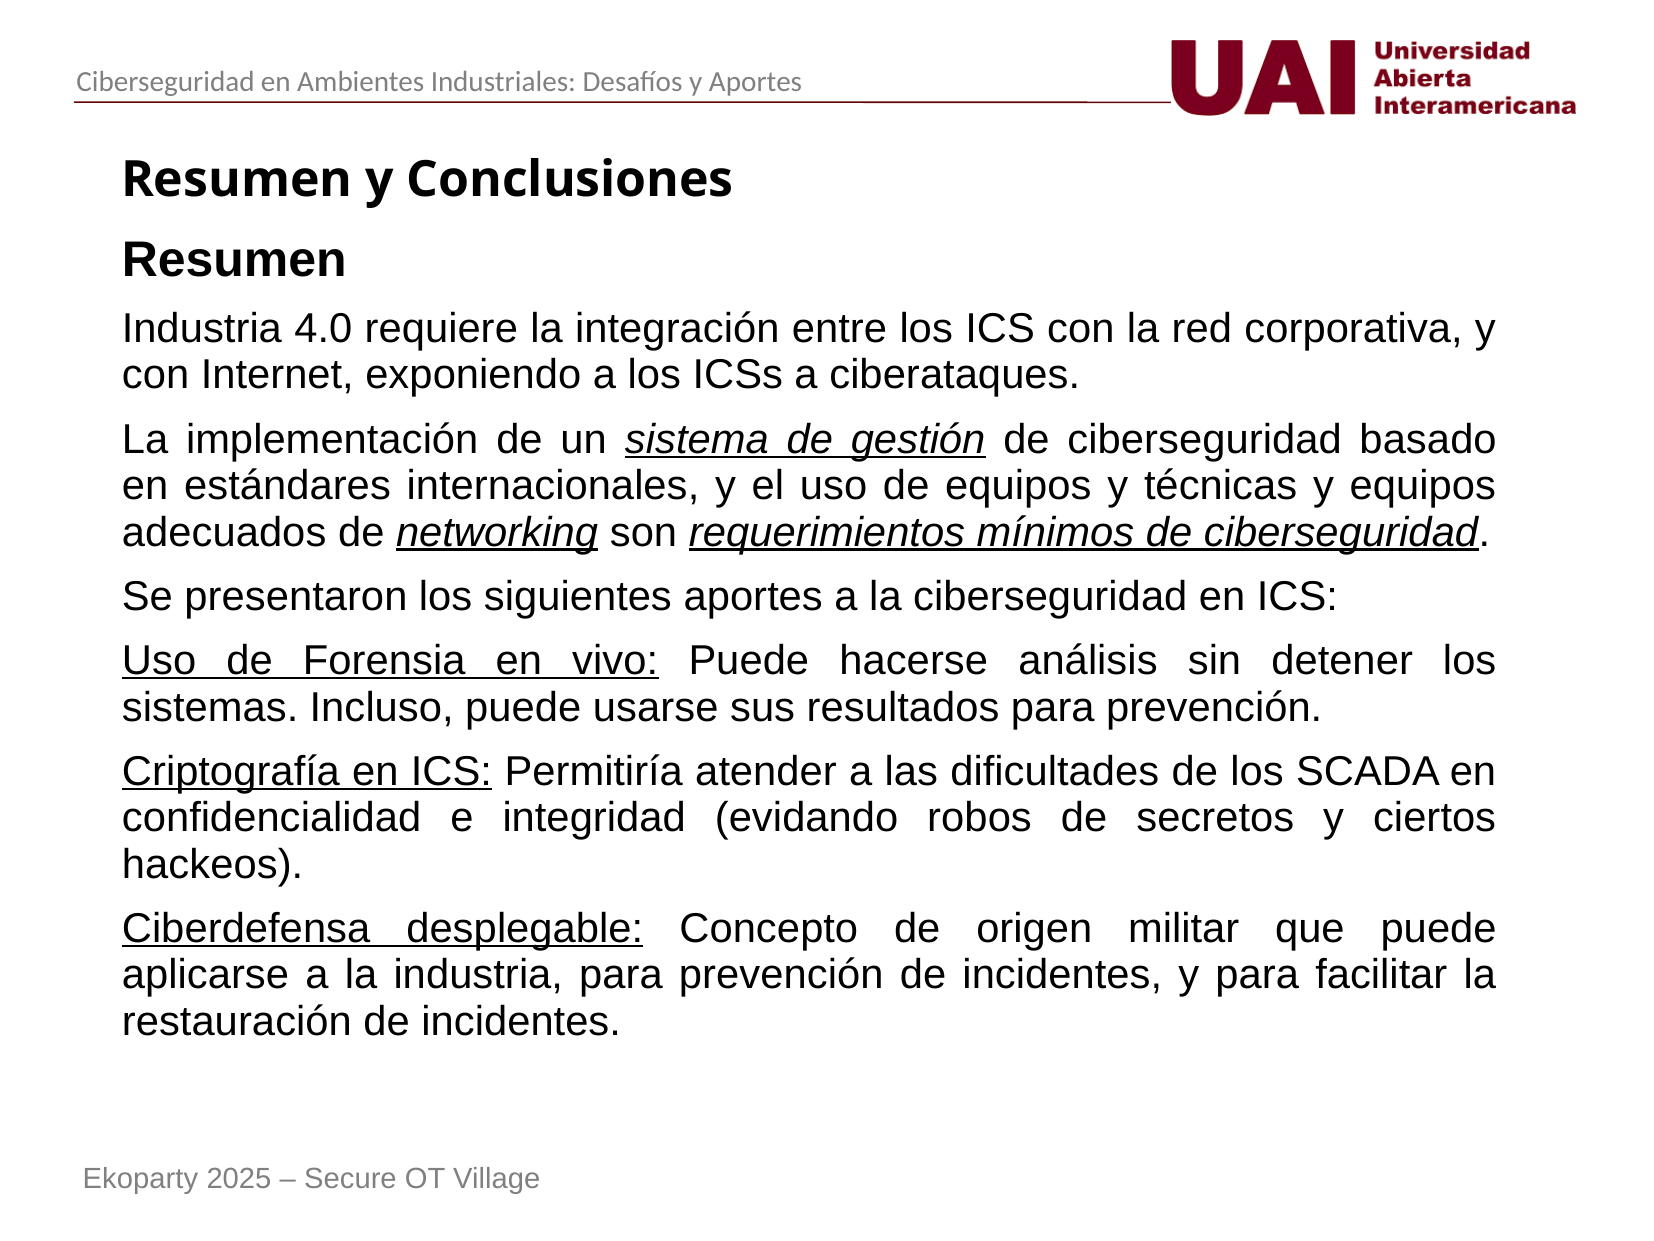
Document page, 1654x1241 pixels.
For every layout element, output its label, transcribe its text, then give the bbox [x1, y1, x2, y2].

picture [1171, 40, 1577, 116]
text_box Resumen Industria 4.0 requiere la integración entre los ICS con la red corporativa, y con Internet, exponiendo a los ICSs a ciberataques. La implementación de un sistema de gestión de ciberseguridad basado en estándares internacionales, y el uso de equipos y técnicas y equipos adecuados de networking son requerimientos mínimos de ciberseguridad. Se presentaron los siguientes aportes a la ciberseguridad en ICS: Uso de Forensia en vivo: Puede hacerse análisis sin detener los sistemas. Incluso, puede usarse sus resultados para prevención. Criptografía en ICS: Permitiría atender a las dificultades de los SCADA en confidencialidad e integridad (evidando robos de secretos y ciertos hackeos). Ciberdefensa desplegable: Concepto de origen militar que puede aplicarse a la industria, para prevención de incidentes, y para facilitar la restauración de incidentes. [107, 223, 1512, 1197]
text_box Resumen y Conclusiones [106, 135, 1516, 219]
